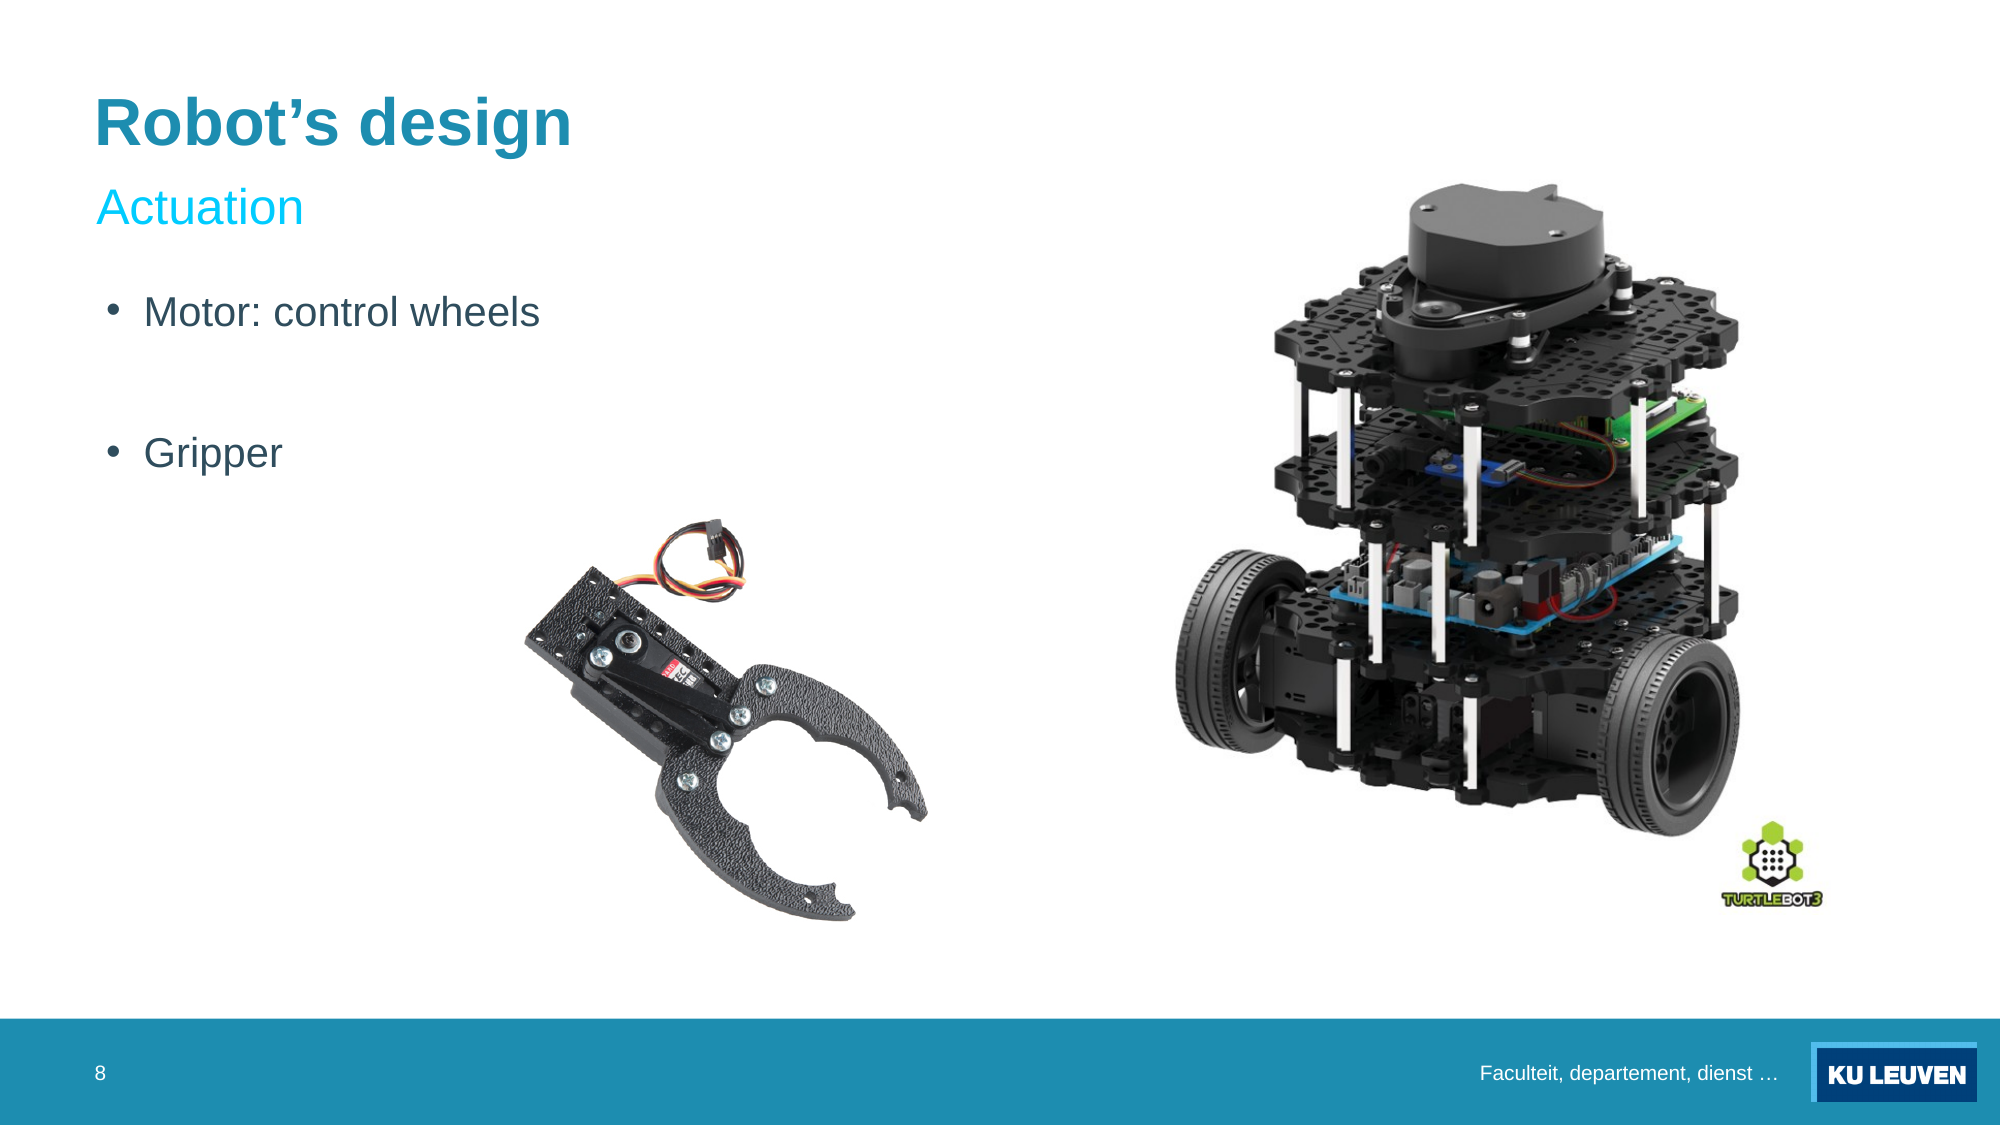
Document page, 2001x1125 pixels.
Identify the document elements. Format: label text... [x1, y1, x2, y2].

text_box Actuation [81, 171, 533, 243]
picture [1108, 89, 1831, 916]
picture [1811, 1042, 1977, 1102]
list Motor: control wheels Gripper [91, 276, 1032, 815]
title Robot’s design [94, 49, 1906, 189]
picture [480, 479, 961, 961]
